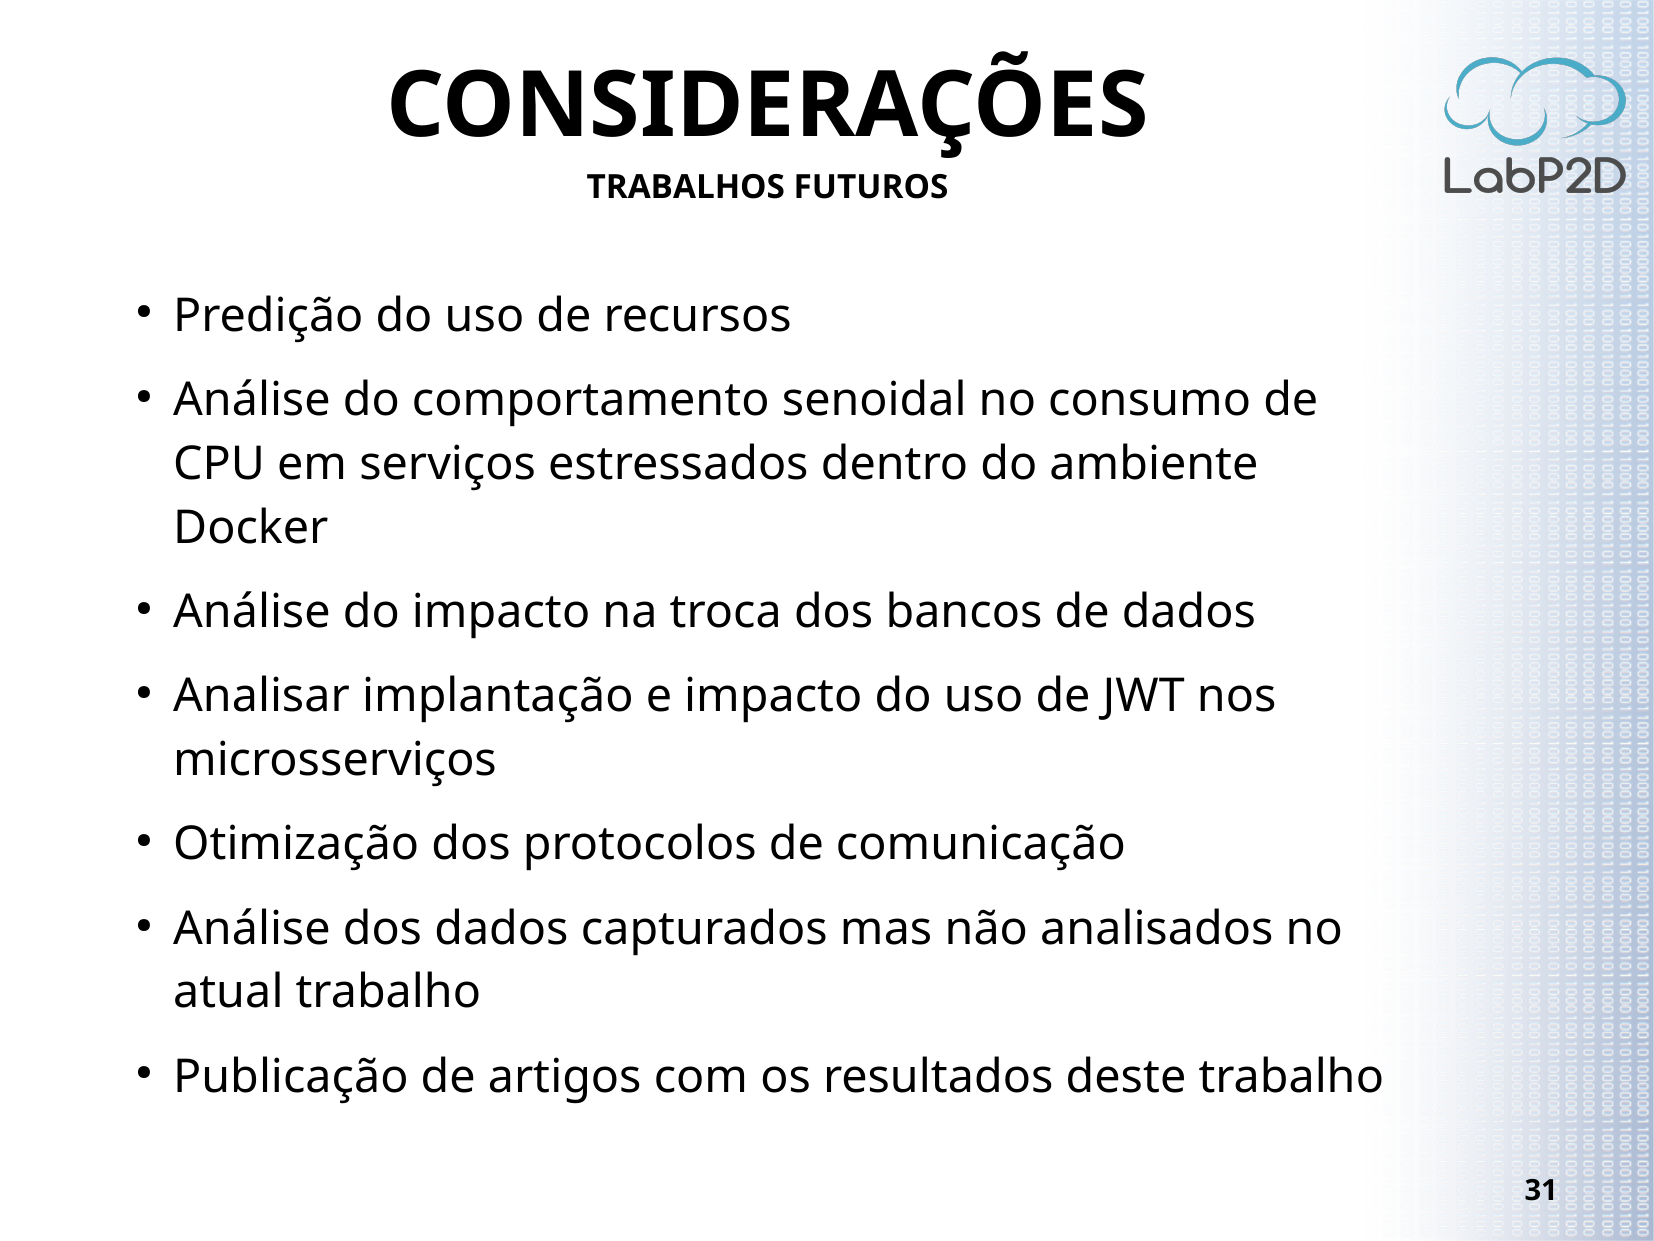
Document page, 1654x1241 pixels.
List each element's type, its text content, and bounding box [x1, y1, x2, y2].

title CONSIDERAÇÕES TRABALHOS FUTUROS [82, 19, 1453, 227]
picture [1360, 1, 1654, 1240]
list Predição do uso de recursos Análise do comportamento senoidal no consumo de CPU em serviços estressados dentro do ambiente Docker Análise do impacto na troca dos bancos de dados Analisar implantação e impacto do uso de JWT nos microsserviços Otimização dos protocolos de comunicação Análise dos dados capturados mas não analisados no atual trabalho Publicação de artigos com os resultados deste trabalho [123, 271, 1418, 1116]
